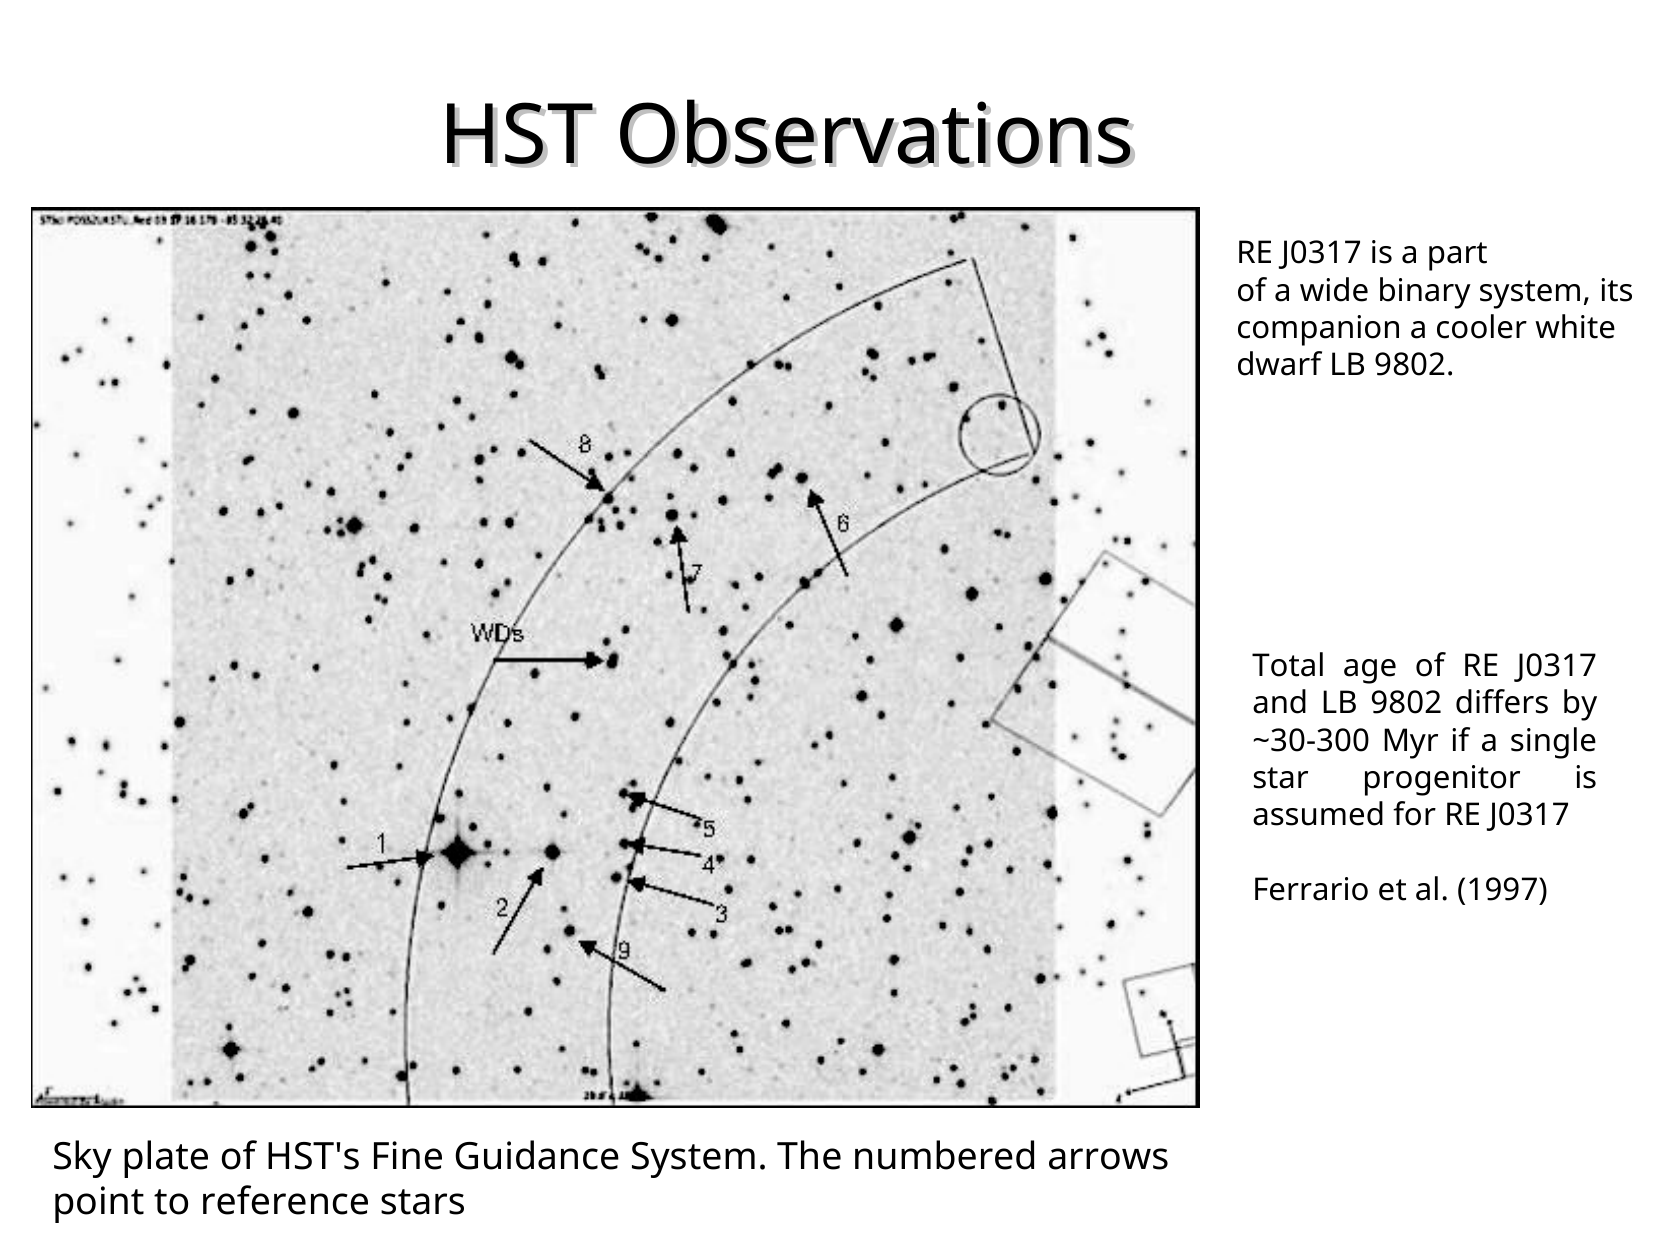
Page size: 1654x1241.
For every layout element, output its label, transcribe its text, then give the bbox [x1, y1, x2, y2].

text_box RE J0317 is a part of a wide binary system, its companion a cooler white dwarf LB 9802. [1221, 224, 1654, 413]
text_box Sky plate of HST's Fine Guidance System. The numbered arrows point to reference stars [37, 1124, 1201, 1230]
text_box Total age of RE J0317 and LB 9802 differs by ~30-300 Myr if a single star progenitor is assumed for RE J0317 Ferrario et al. (1997) [1237, 637, 1613, 990]
text_box HST Observations [337, 48, 1238, 188]
picture [31, 207, 1200, 1108]
